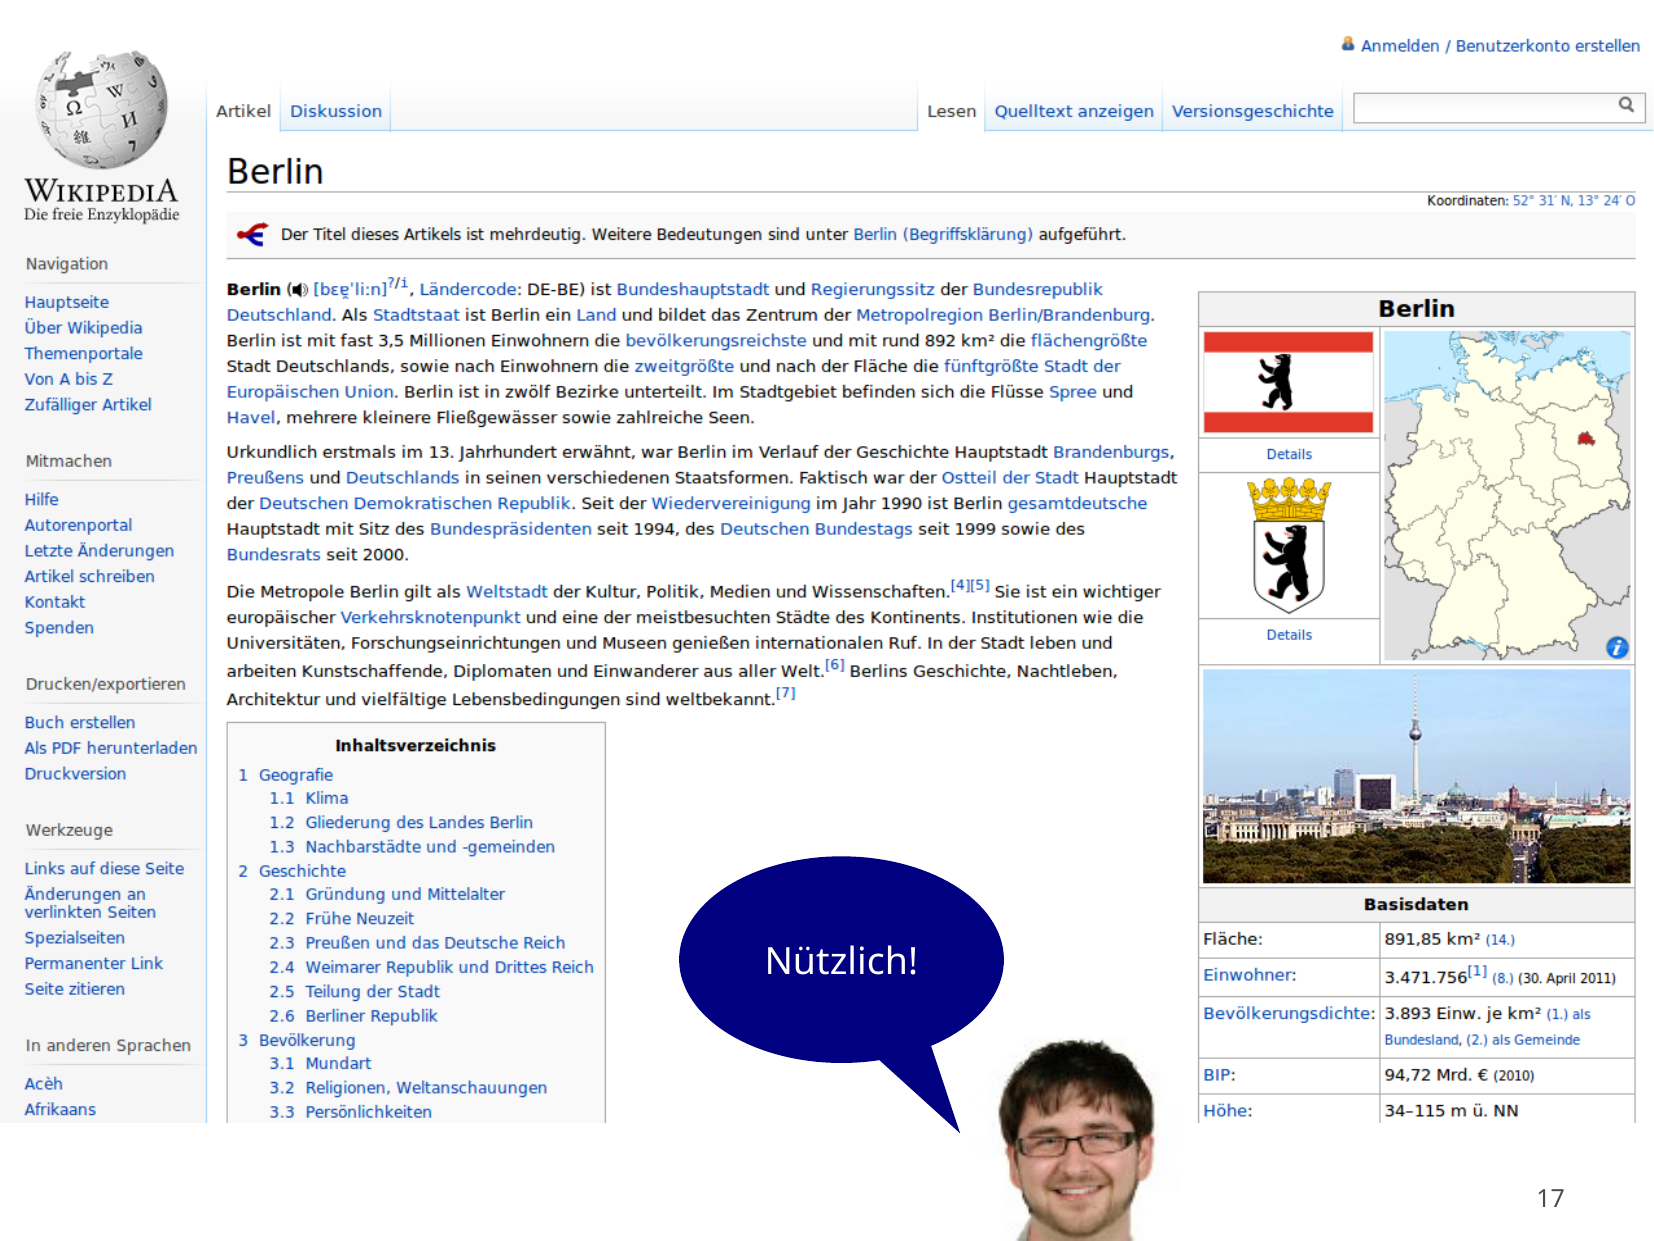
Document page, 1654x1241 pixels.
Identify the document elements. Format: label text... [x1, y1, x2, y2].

picture [0, 30, 1654, 1241]
text_box Nützlich! [679, 856, 1004, 1134]
